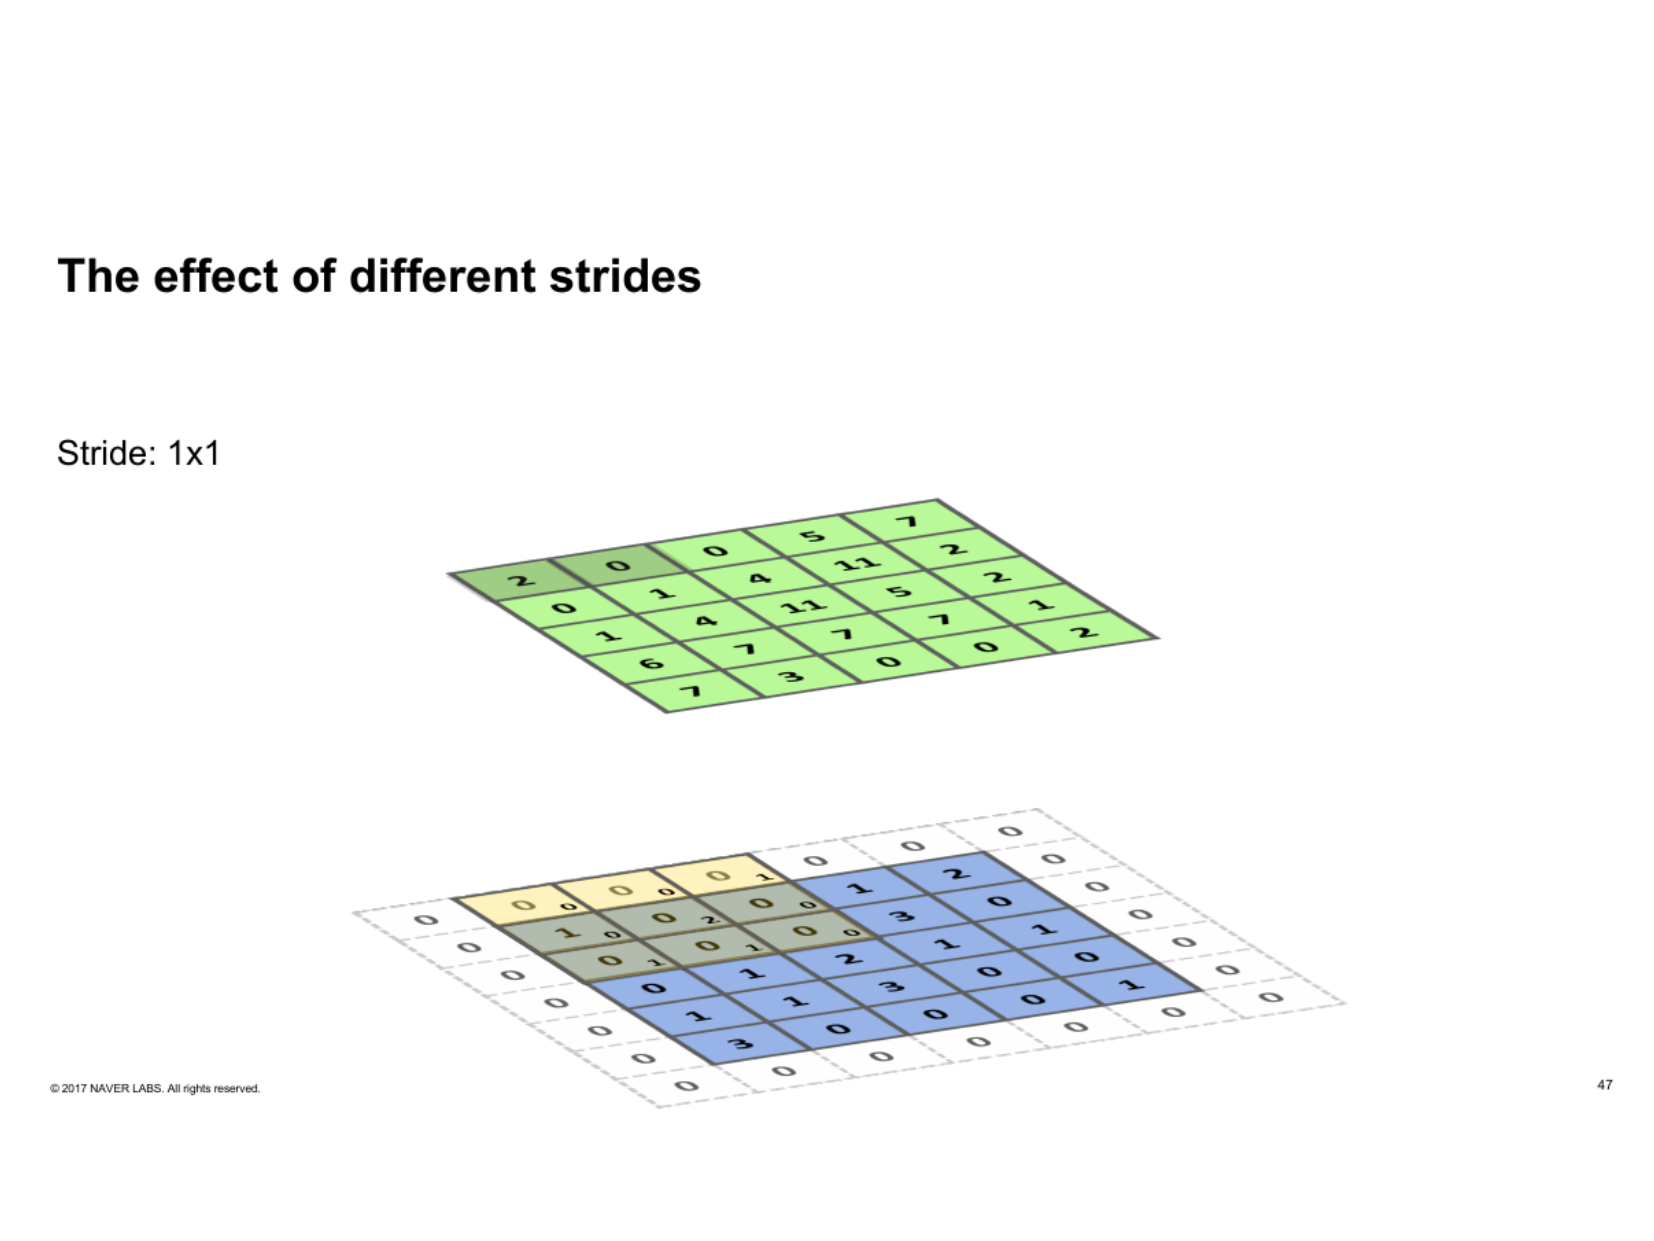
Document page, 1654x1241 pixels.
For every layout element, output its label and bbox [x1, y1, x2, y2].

picture [2, 211, 1654, 1131]
